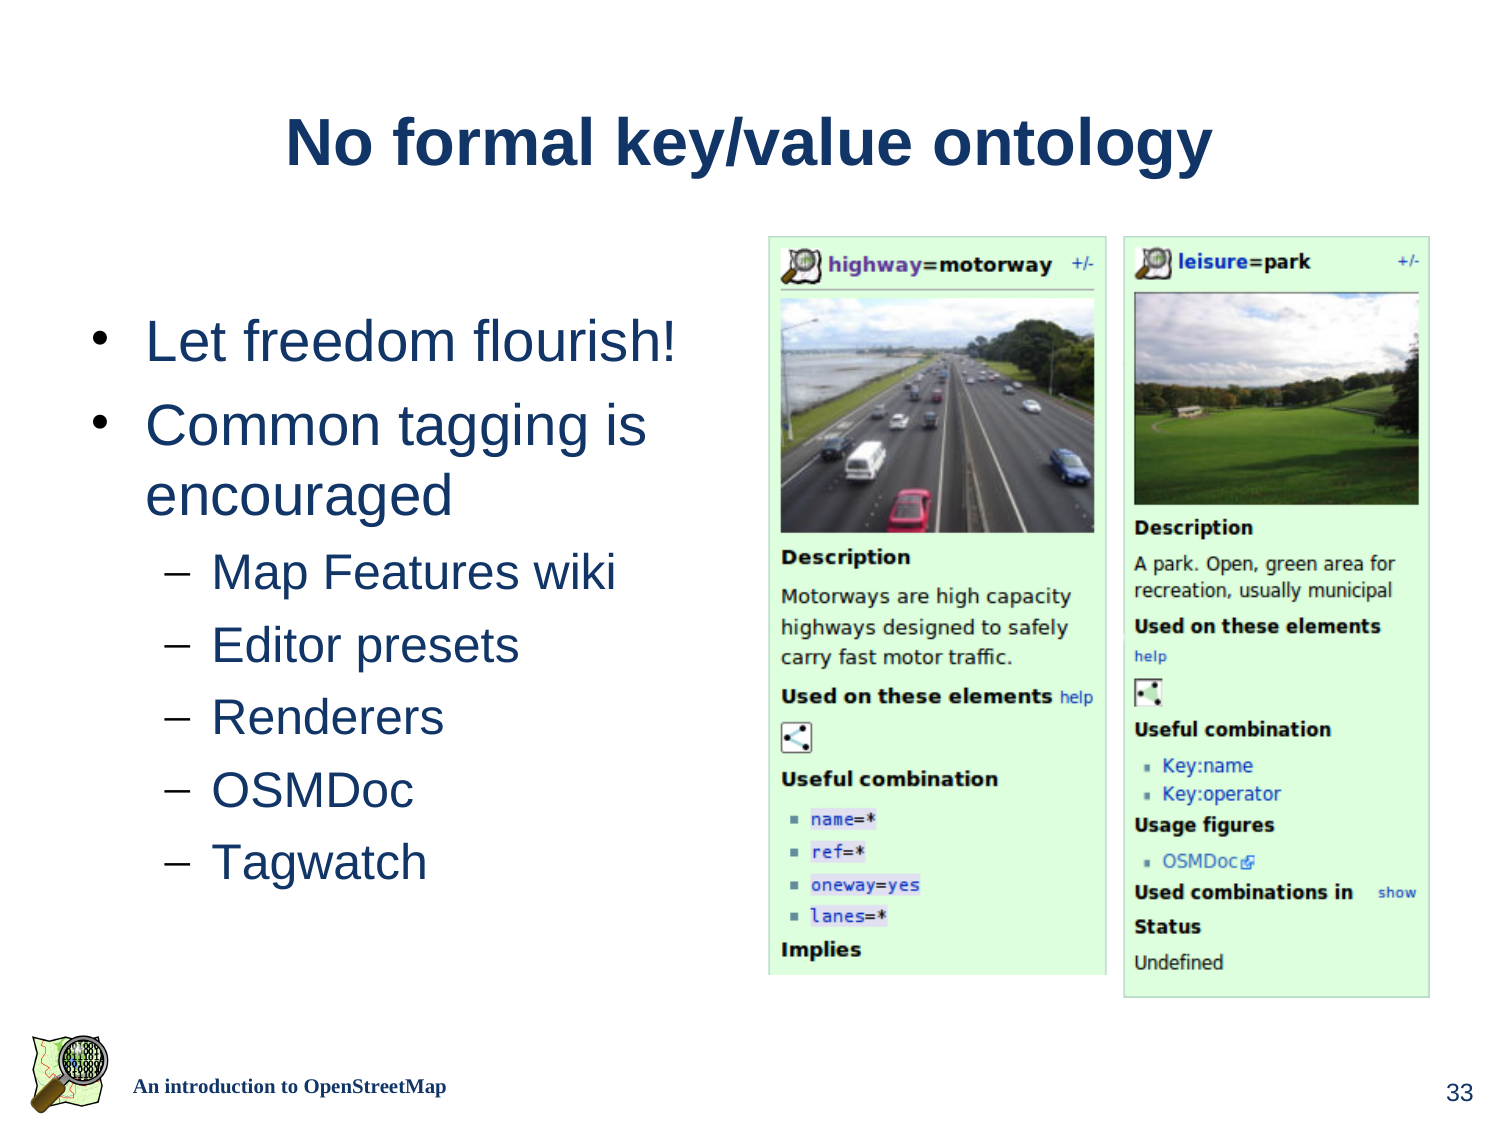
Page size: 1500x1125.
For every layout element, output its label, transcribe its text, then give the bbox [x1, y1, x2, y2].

picture [29, 1033, 110, 1114]
title No formal key/value ontology [74, 44, 1425, 233]
picture [1122, 236, 1430, 998]
picture [767, 236, 1107, 975]
list Let freedom flourish! Common tagging is encouraged Map Features wiki Editor presets Renderers OSMDoc Tagwatch [74, 295, 739, 1038]
